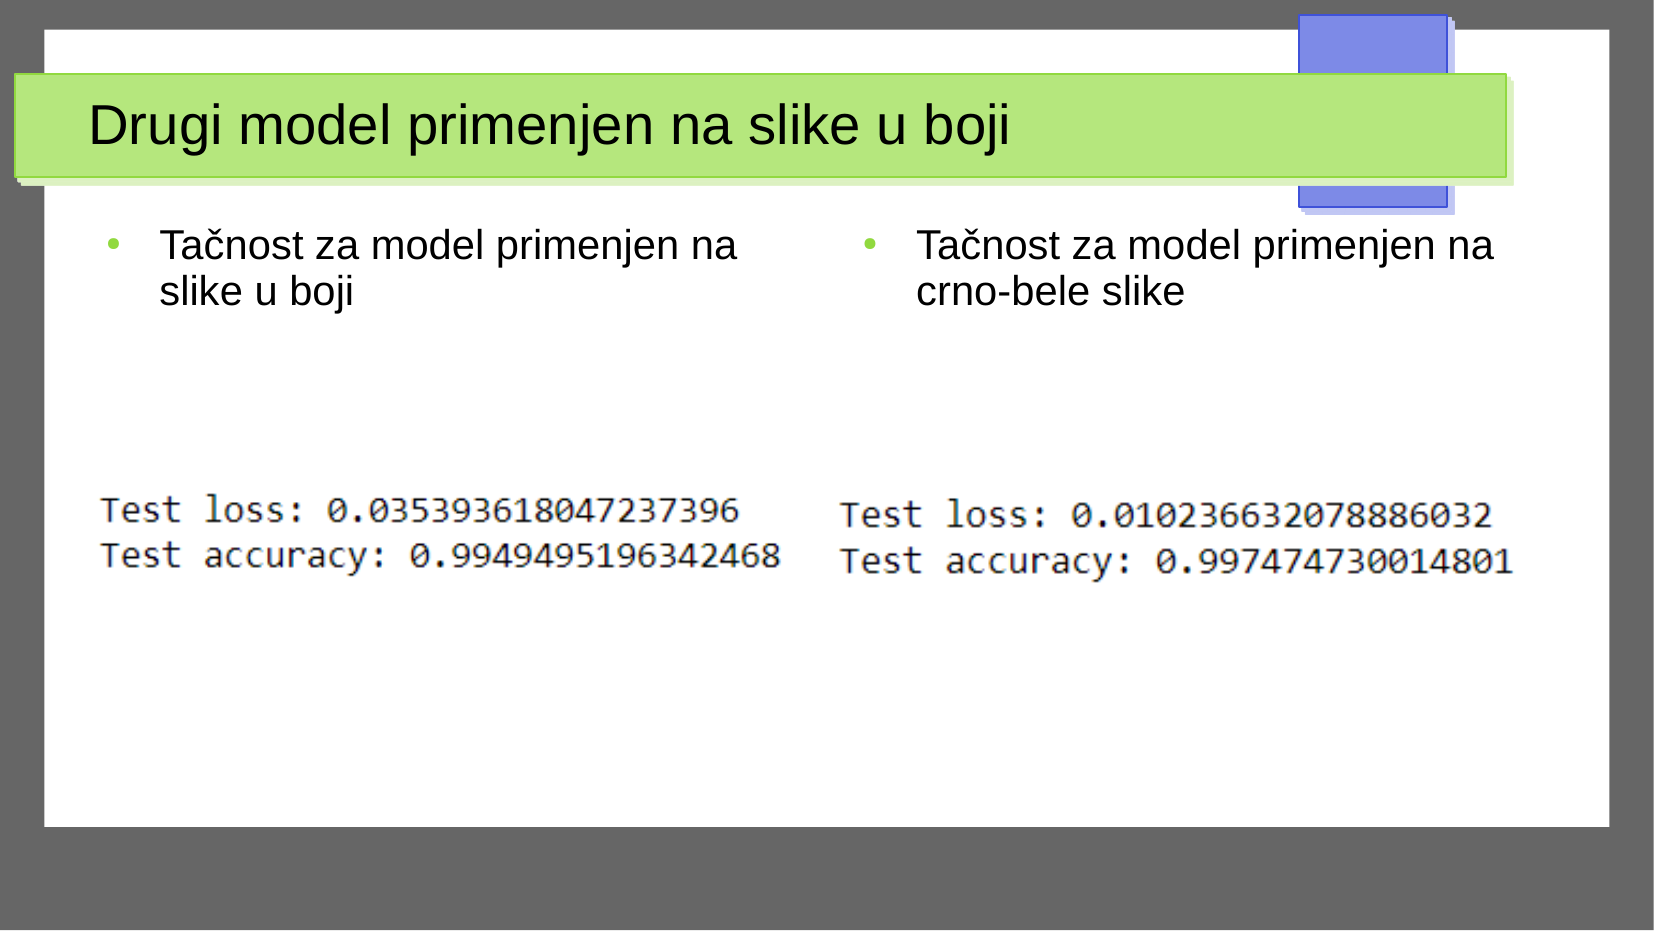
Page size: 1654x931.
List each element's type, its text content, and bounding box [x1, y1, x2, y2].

list Tačnost za model primenjen na slike u boji [88, 221, 809, 486]
title Drugi model primenjen na slike u boji [88, 73, 1506, 178]
list Tačnost za model primenjen na crno-bele slike [845, 221, 1566, 504]
picture [88, 486, 809, 601]
picture [825, 486, 1546, 601]
